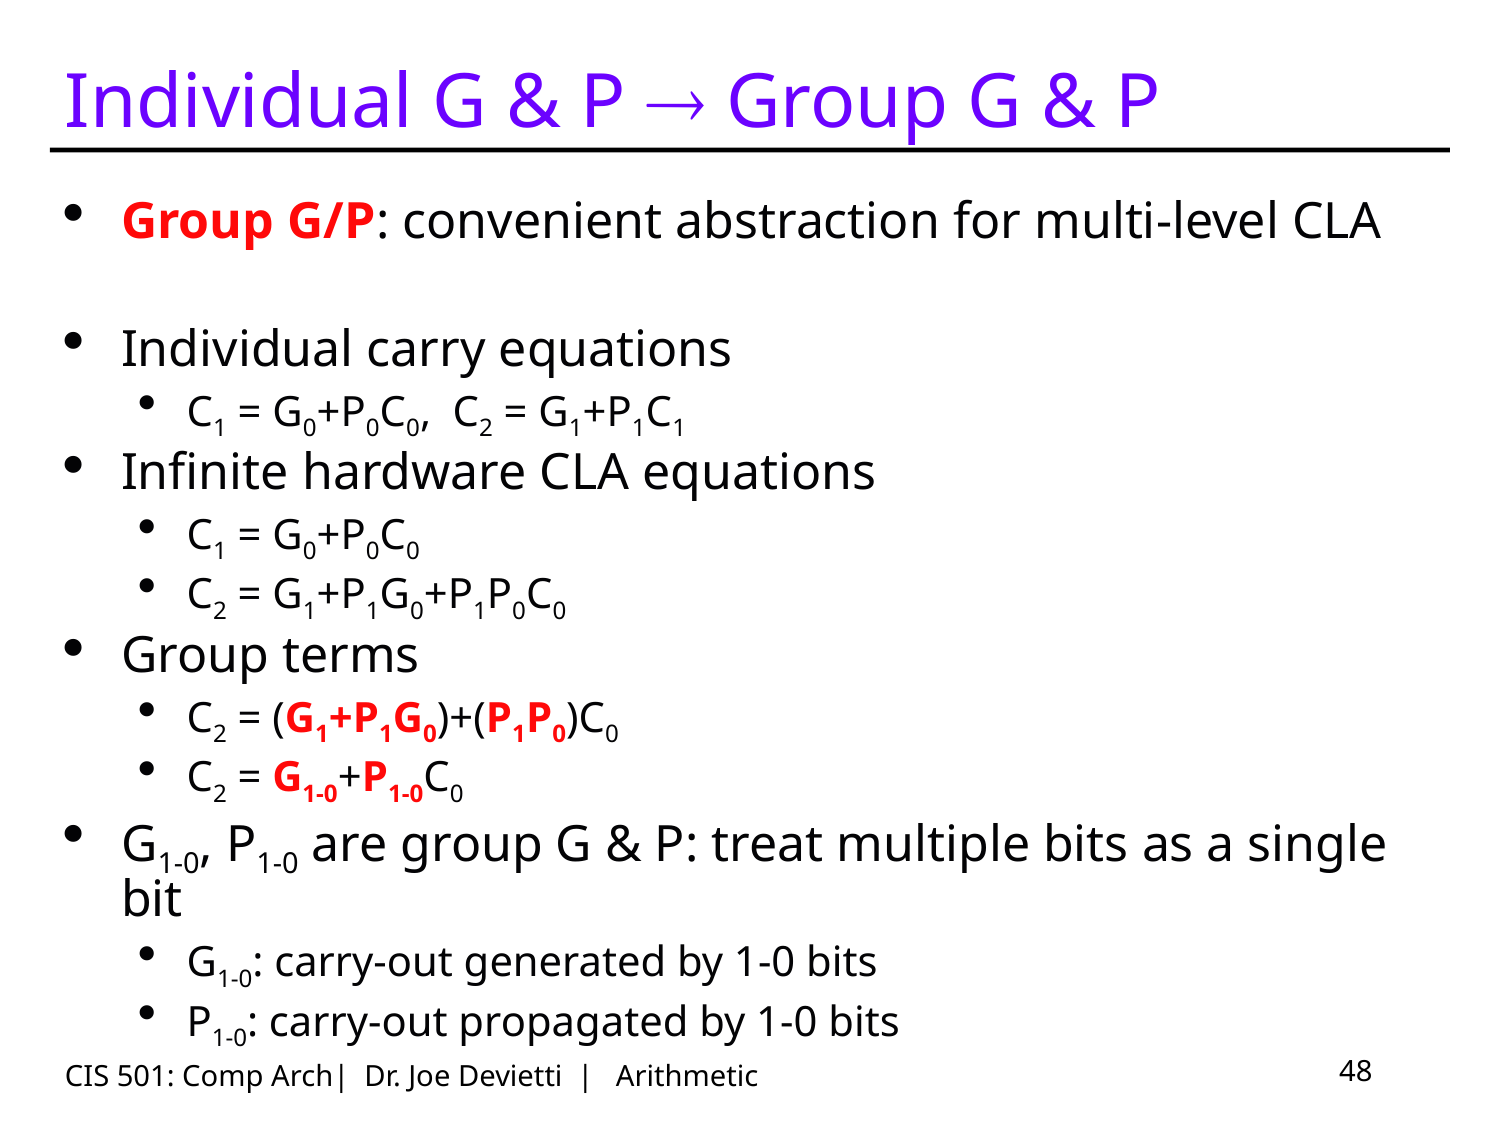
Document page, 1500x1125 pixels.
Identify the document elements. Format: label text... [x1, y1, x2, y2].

text_box CIS 501: Comp Arch| Dr. Joe Devietti | Arithmetic [49, 1049, 988, 1100]
text_box <number> [1074, 1049, 1388, 1100]
text_box Individual G & P  Group G & P [49, 37, 1363, 150]
text_box Group G/P: convenient abstraction for multi-level CLA Individual carry equations C1 = G0+P0C0, C2 = G1+P1C1 Infinite hardware CLA equations C1 = G0+P0C0 C2 = G1+P1G0+P1P0C0 Group terms C2 = (G1+P1G0)+(P1P0)C0 C2 = G1-0+P1-0C0 G1-0, P1-0 are group G & P: treat multiple bits as a single bit G1-0: carry-out generated by 1-0 bits P1-0: carry-out propagated by 1-0 bits [49, 187, 1450, 1025]
